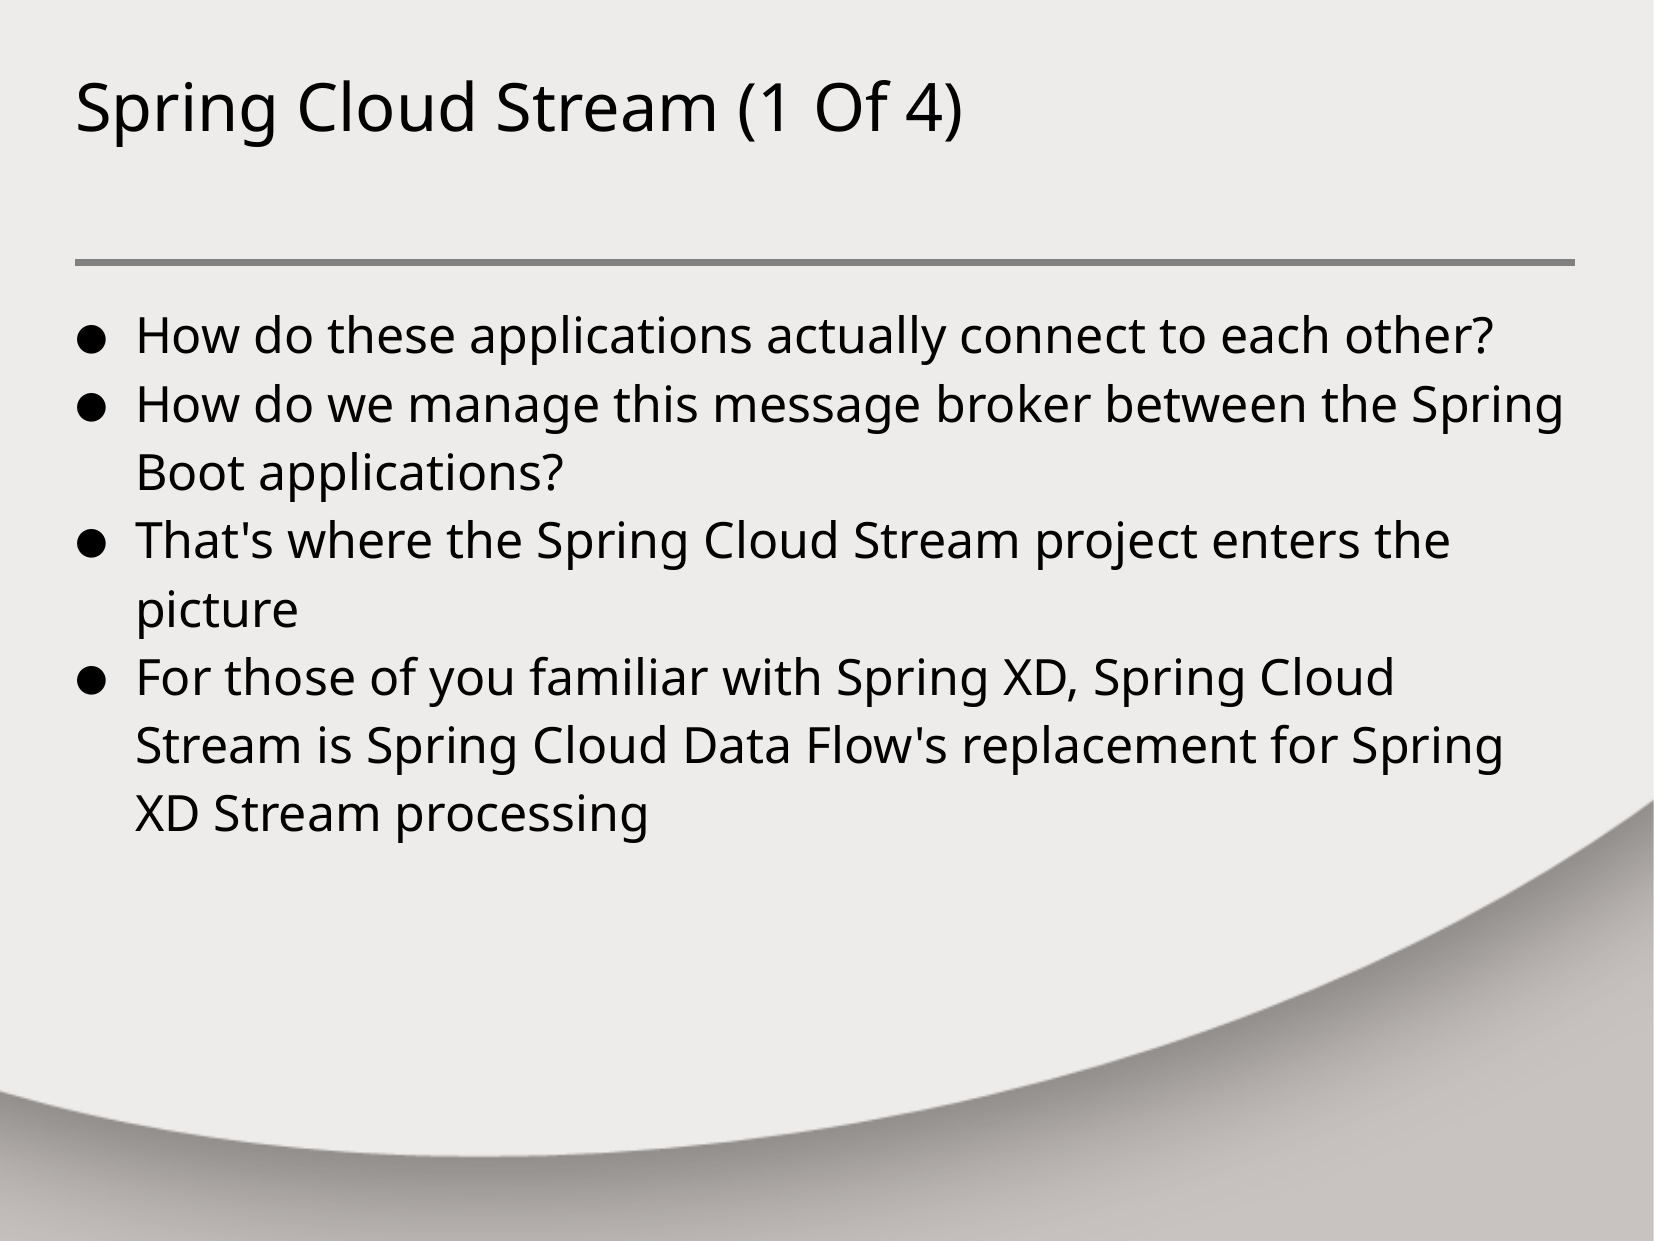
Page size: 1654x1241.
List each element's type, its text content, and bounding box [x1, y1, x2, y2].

picture [0, 0, 1654, 1241]
title Spring Cloud Stream (1 Of 4) [75, 75, 1576, 226]
list How do these applications actually connect to each other? How do we manage this message broker between the Spring Boot applications? That's where the Spring Cloud Stream project enters the picture For those of you familiar with Spring XD, Spring Cloud Stream is Spring Cloud Data Flow's replacement for Spring XD Stream processing [75, 300, 1576, 1163]
